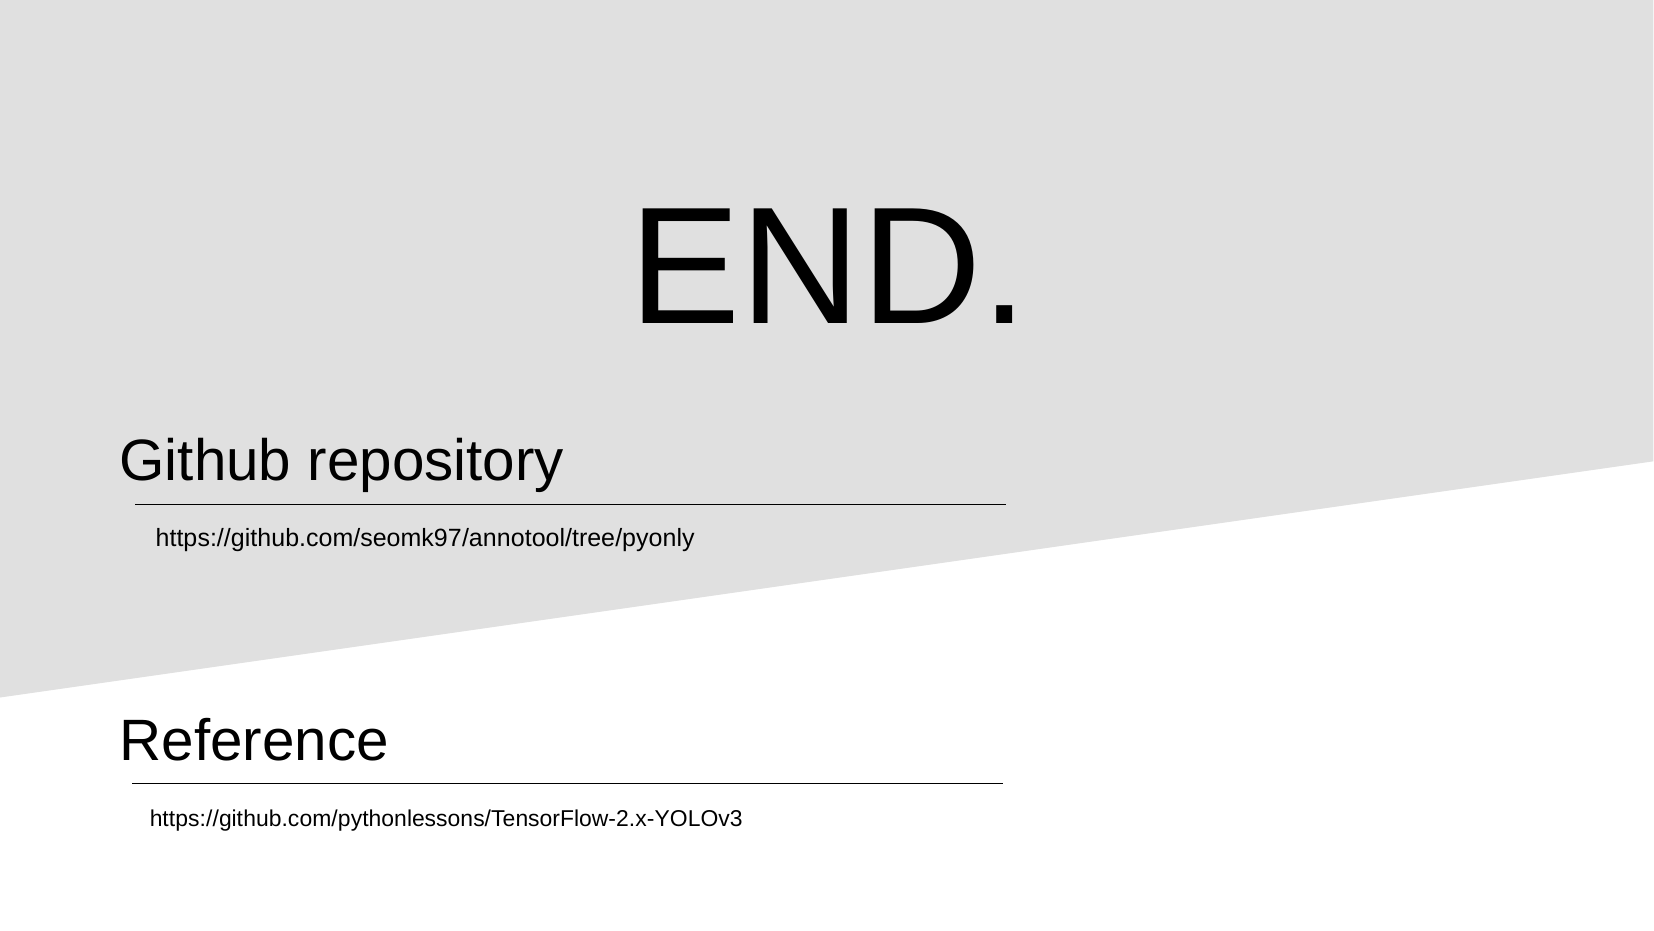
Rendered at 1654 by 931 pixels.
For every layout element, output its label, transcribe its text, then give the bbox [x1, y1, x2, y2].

text_box Github repository [105, 420, 640, 565]
text_box https://github.com/seomk97/annotool/tree/pyonly [140, 516, 831, 592]
text_box Reference [105, 700, 421, 781]
text_box https://github.com/pythonlessons/TensorFlow-2.x-YOLOv3 [135, 798, 1131, 856]
title [76, 532, 1554, 690]
text_box END. [615, 165, 1066, 376]
